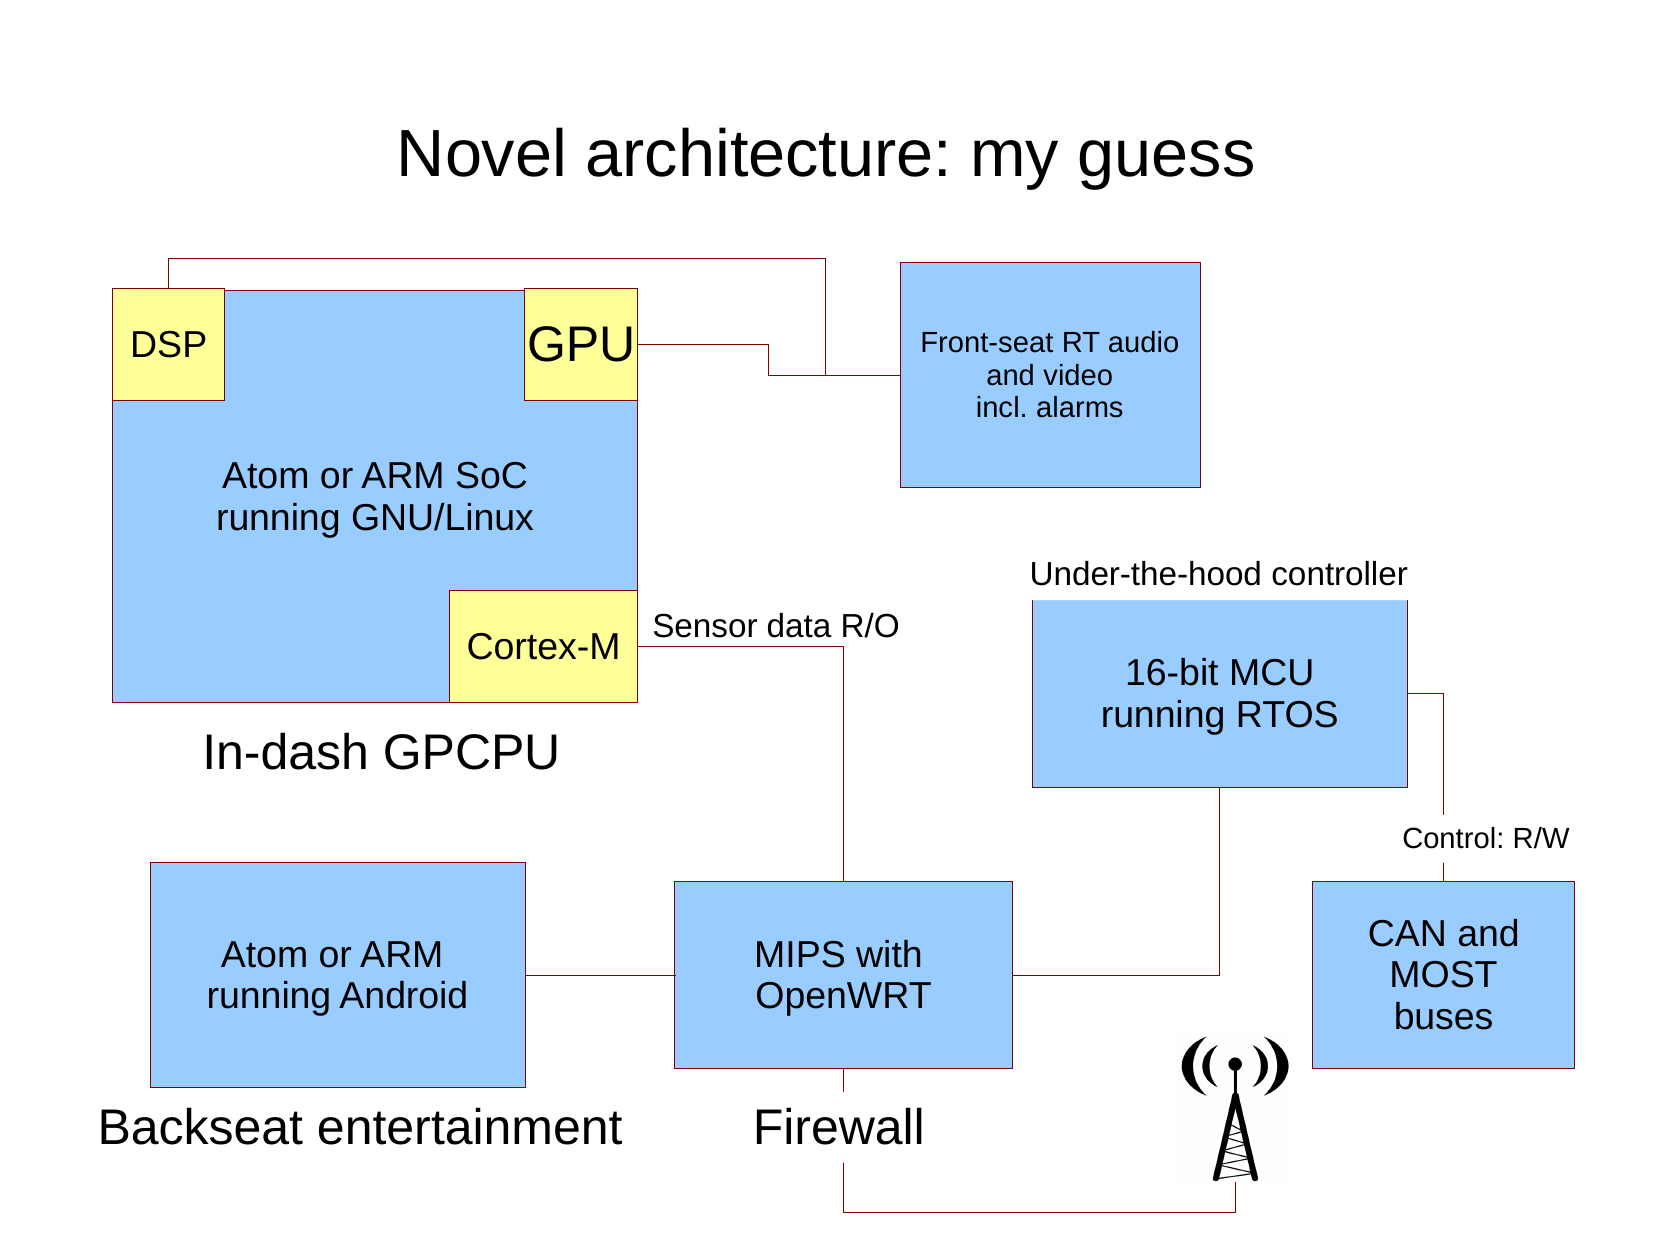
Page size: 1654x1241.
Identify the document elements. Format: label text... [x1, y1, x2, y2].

text_box Control: R/W [1387, 814, 1586, 863]
text_box Cortex-M [449, 590, 638, 703]
text_box Backseat entertainment [82, 1091, 639, 1163]
text_box Under-the-hood controller [1014, 548, 1424, 601]
picture [1178, 1032, 1293, 1183]
text_box In-dash GPCPU [187, 716, 576, 788]
text_box Atom or ARM running Android [150, 862, 526, 1088]
text_box Atom or ARM SoC running GNU/Linux [112, 290, 638, 703]
title Novel architecture: my guess [82, 49, 1571, 257]
text_box Front-seat RT audio and video incl. alarms [900, 262, 1201, 488]
text_box CAN and MOST buses [1312, 881, 1575, 1069]
text_box 16-bit MCU running RTOS [1032, 601, 1408, 788]
text_box GPU [524, 288, 638, 401]
text_box Firewall [738, 1091, 940, 1163]
text_box MIPS with OpenWRT [674, 881, 1013, 1069]
text_box DSP [112, 288, 225, 401]
text_box Sensor data R/O [637, 600, 915, 652]
